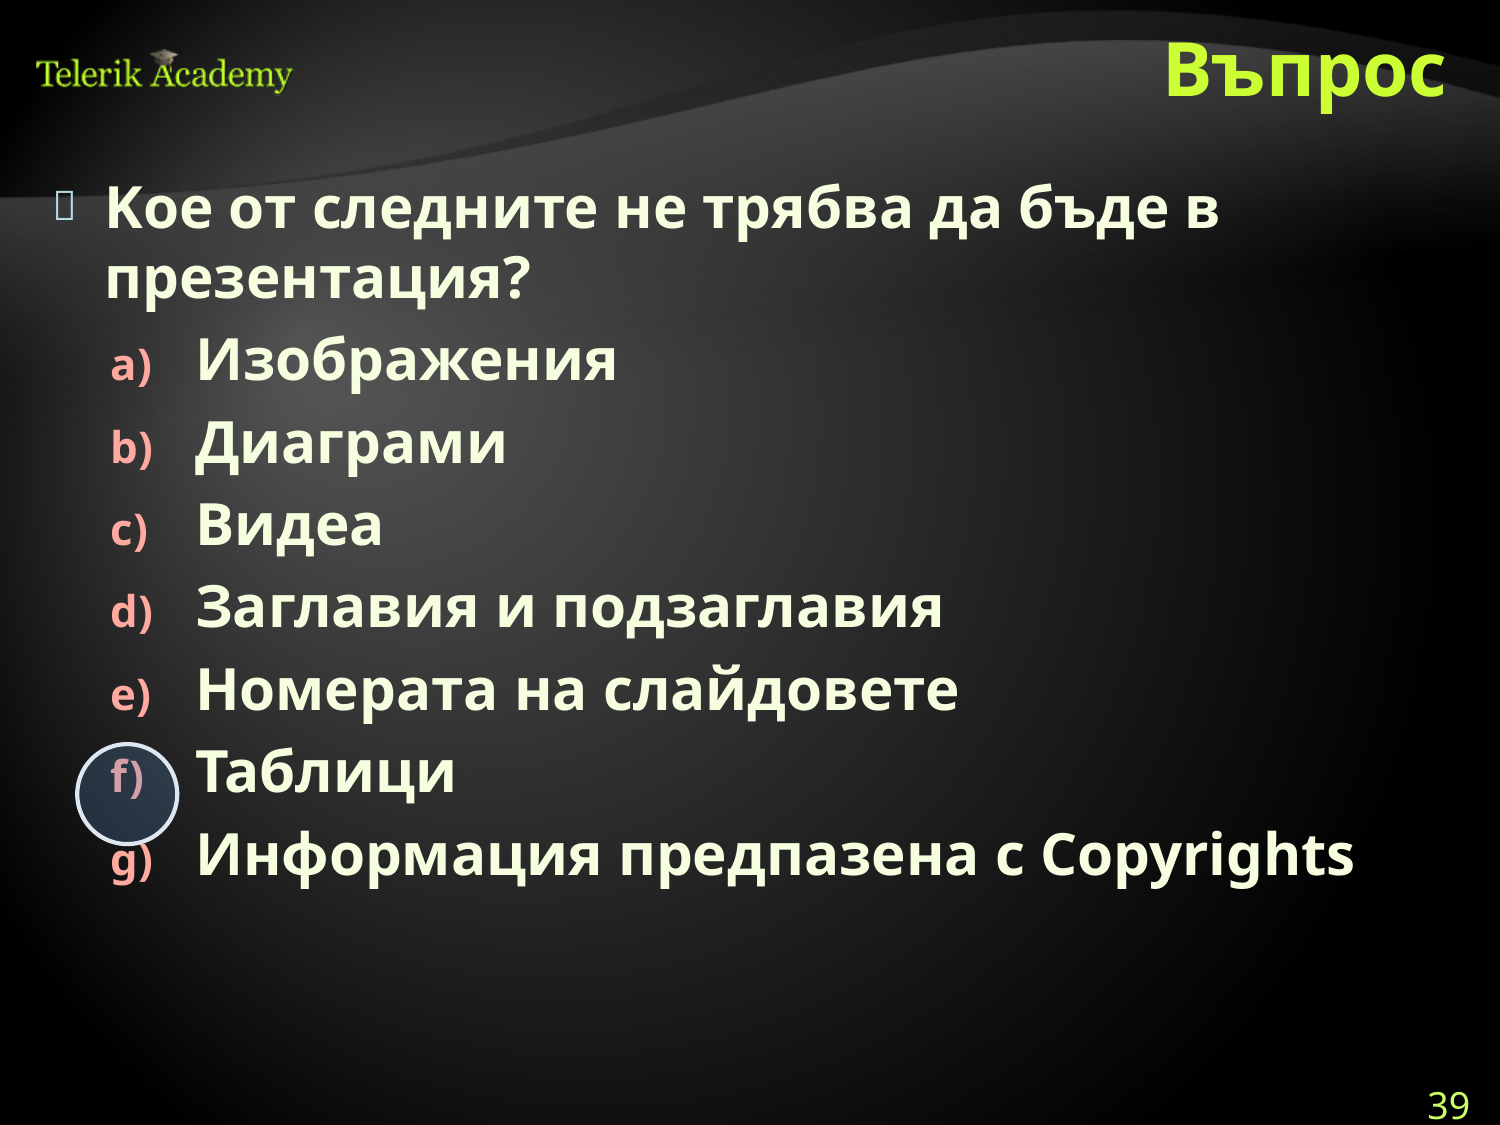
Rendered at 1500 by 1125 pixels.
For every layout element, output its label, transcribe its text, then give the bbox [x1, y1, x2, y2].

list Koe от следните не трябва да бъде в презентация? Изображения Диаграми Видеа Заглавия и подзаглавия Номерата на слайдовете Таблици Информация предпазена с Copyrights [37, 162, 1463, 1100]
picture [0, 0, 1500, 1125]
title Въпрос [300, 12, 1463, 150]
slide_number <number> [1412, 1074, 1488, 1113]
text_box [77, 744, 178, 845]
